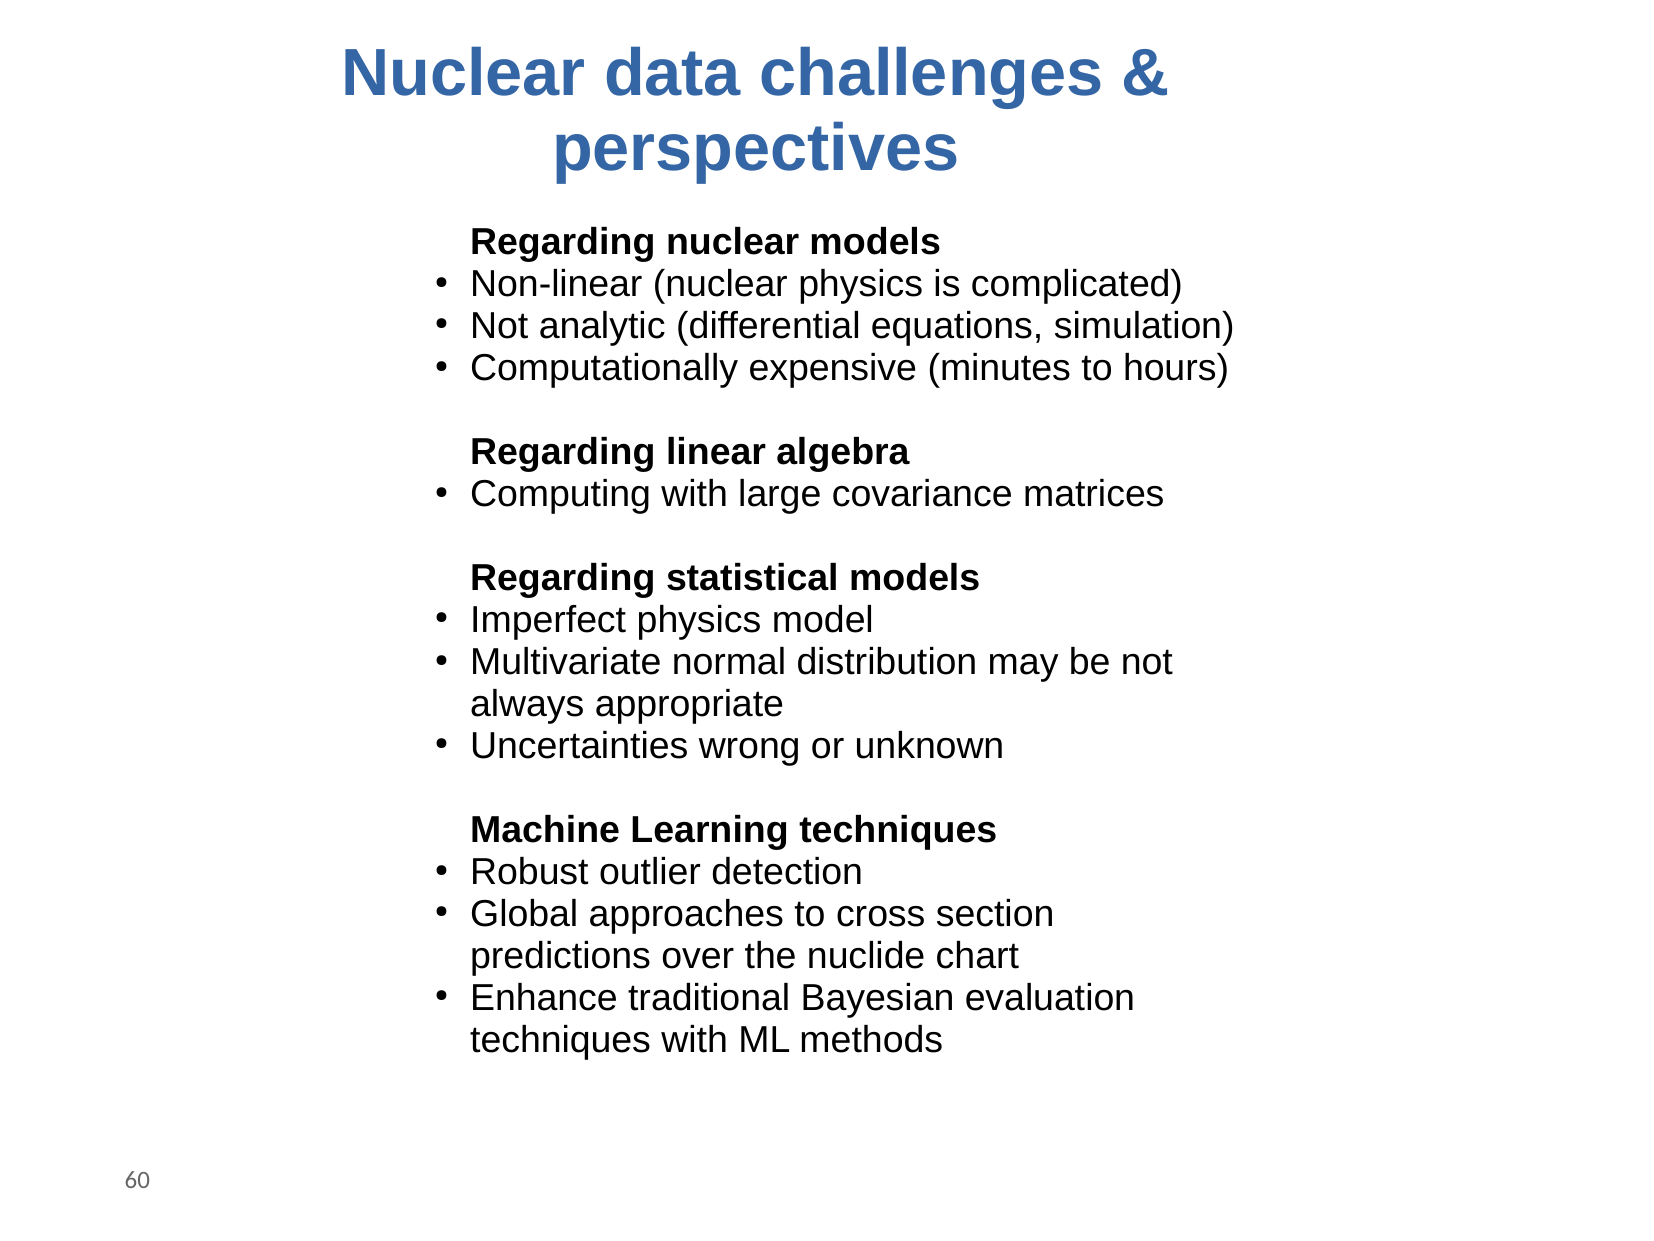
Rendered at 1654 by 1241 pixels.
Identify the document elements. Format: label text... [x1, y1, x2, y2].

title Nuclear data challenges & perspectives [147, 5, 1365, 213]
text_box Regarding nuclear models Non-linear (nuclear physics is complicated) Not analytic (differential equations, simulation) Computationally expensive (minutes to hours) Regarding linear algebra Computing with large covariance matrices Regarding statistical models Imperfect physics model Multivariate normal distribution may be not always appropriate Uncertainties wrong or unknown Machine Learning techniques Robust outlier detection Global approaches to cross section predictions over the nuclide chart Enhance traditional Bayesian evaluation techniques with ML methods [420, 212, 1261, 1068]
